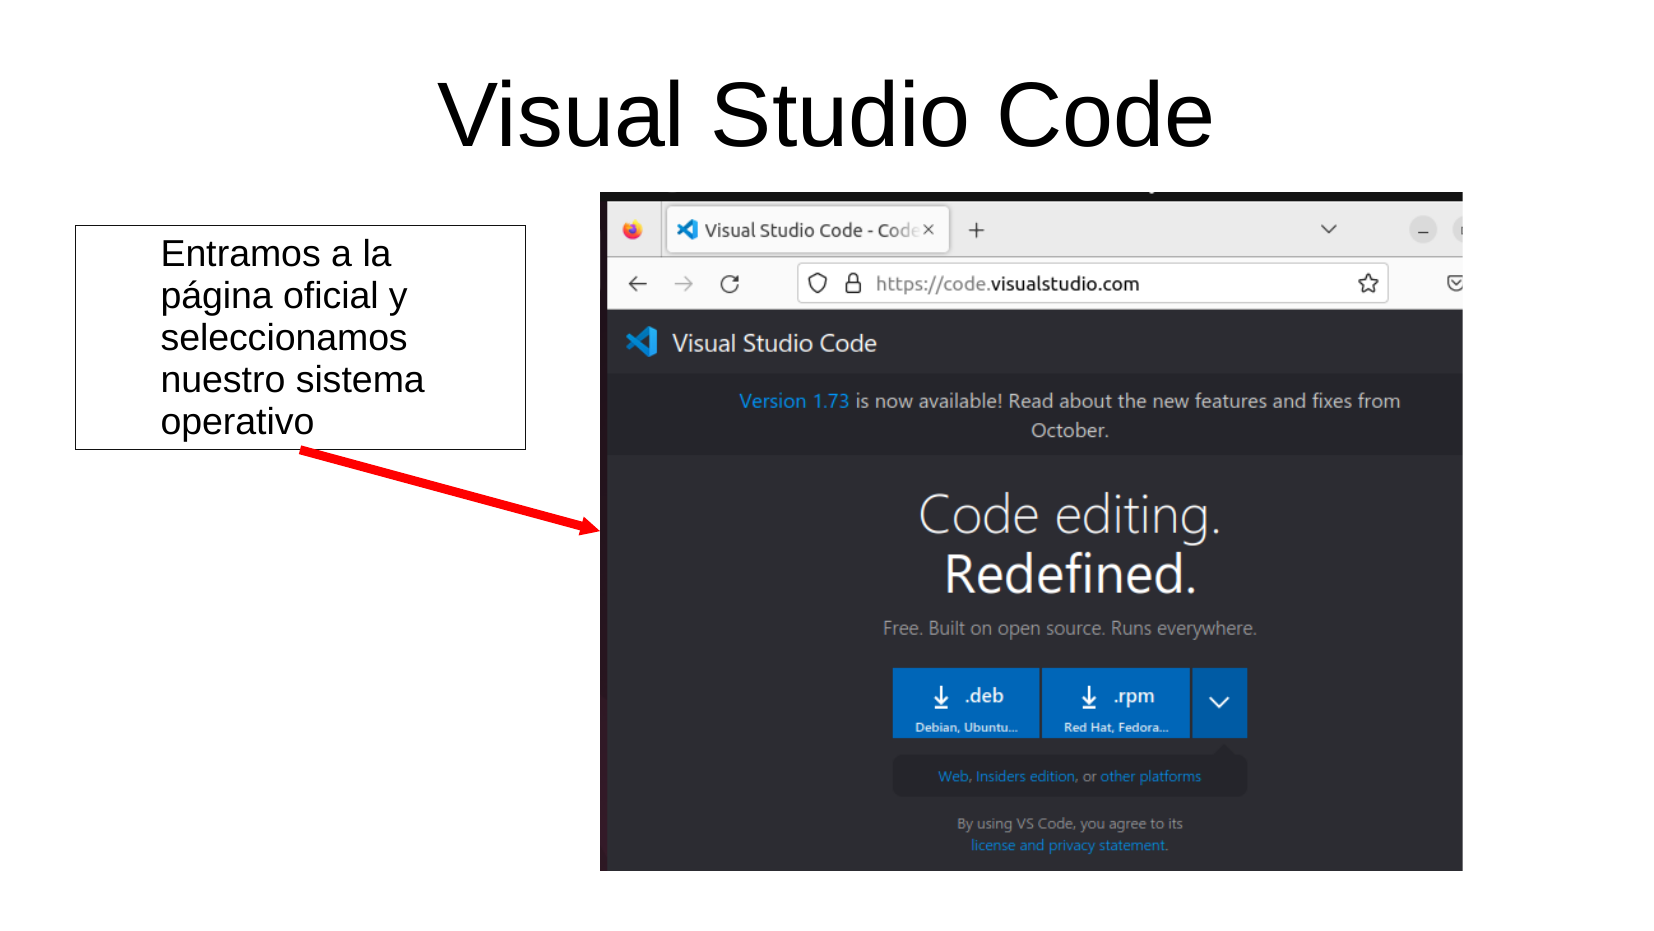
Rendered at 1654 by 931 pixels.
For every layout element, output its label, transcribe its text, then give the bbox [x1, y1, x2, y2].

picture [600, 192, 1463, 871]
text_box Entramos a la página oficial y seleccionamos nuestro sistema operativo [75, 225, 526, 450]
title Visual Studio Code [82, 37, 1571, 193]
